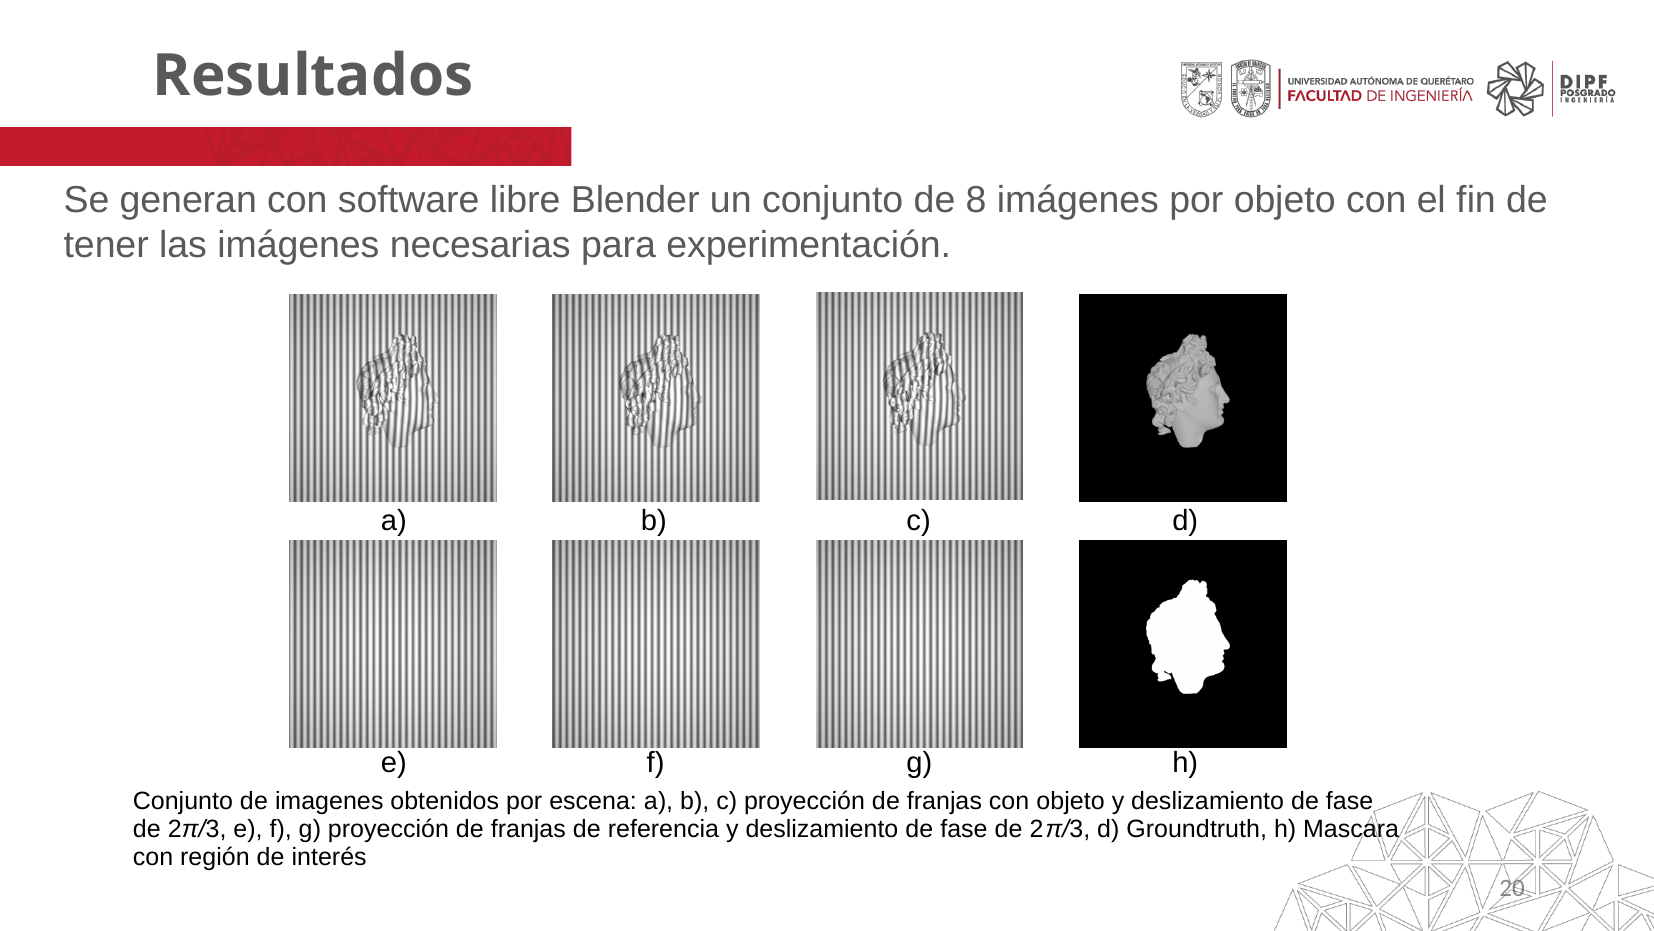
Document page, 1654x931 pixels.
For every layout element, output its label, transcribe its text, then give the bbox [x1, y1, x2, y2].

picture [1257, 781, 1654, 931]
picture [289, 294, 497, 502]
text_box b) [625, 496, 804, 544]
picture [0, 127, 572, 166]
text_box c) [891, 496, 1069, 544]
picture [1176, 54, 1620, 133]
text_box a) [366, 496, 544, 544]
picture [816, 540, 1023, 748]
picture [552, 294, 760, 502]
text_box f) [631, 738, 810, 786]
picture [289, 540, 497, 748]
picture [1079, 540, 1287, 748]
text_box h) [1157, 738, 1335, 786]
picture [1079, 294, 1287, 502]
text_box Conjunto de imagenes obtenidos por escena: a), b), c) proyección de franjas con objeto y deslizamiento de fase de 2π/3, e), f), g) proyección de franjas de referencia y deslizamiento de fase de 2π/3, d) Groundtruth, h) Mascara con región de interés [118, 779, 1418, 879]
text_box e) [366, 738, 544, 786]
text_box d) [1157, 496, 1335, 544]
text_box Resultados [54, 11, 572, 127]
picture [552, 540, 760, 748]
text_box g) [891, 738, 1069, 786]
text_box Se generan con software libre Blender un conjunto de 8 imágenes por objeto con el fin de tener las imágenes necesarias para experimentación. [48, 167, 1612, 273]
picture [816, 292, 1023, 500]
